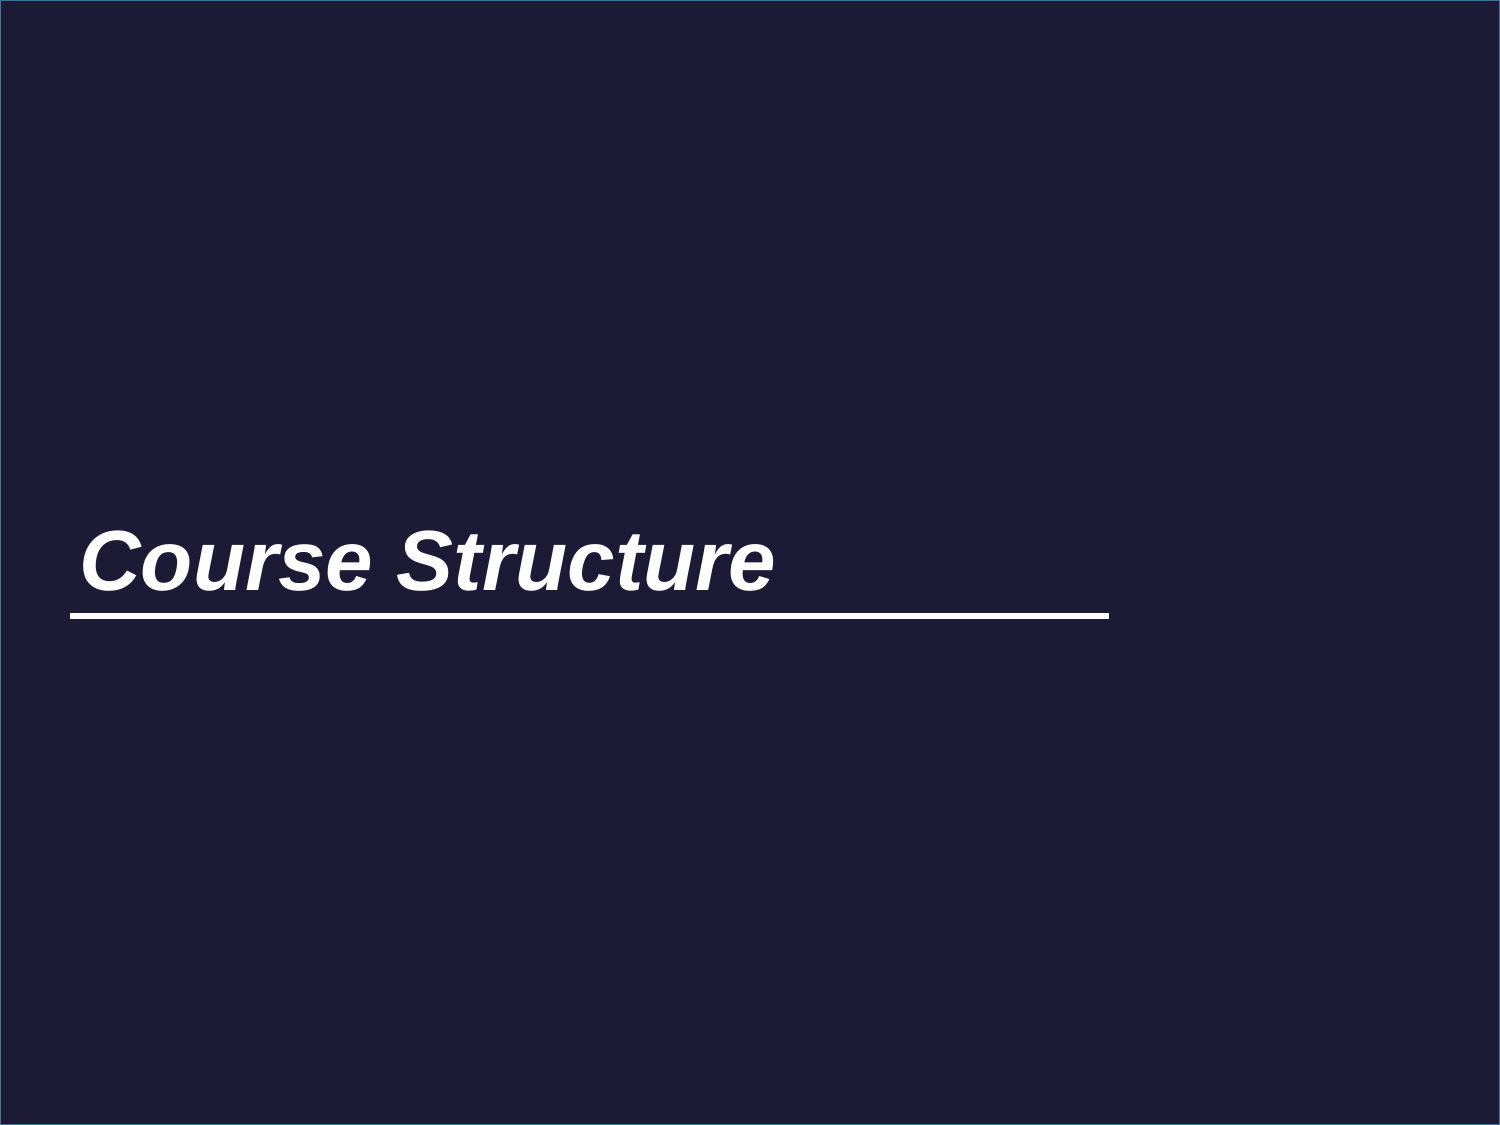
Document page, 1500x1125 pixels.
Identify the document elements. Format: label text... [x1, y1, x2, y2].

title Course Structure [64, 484, 1415, 628]
